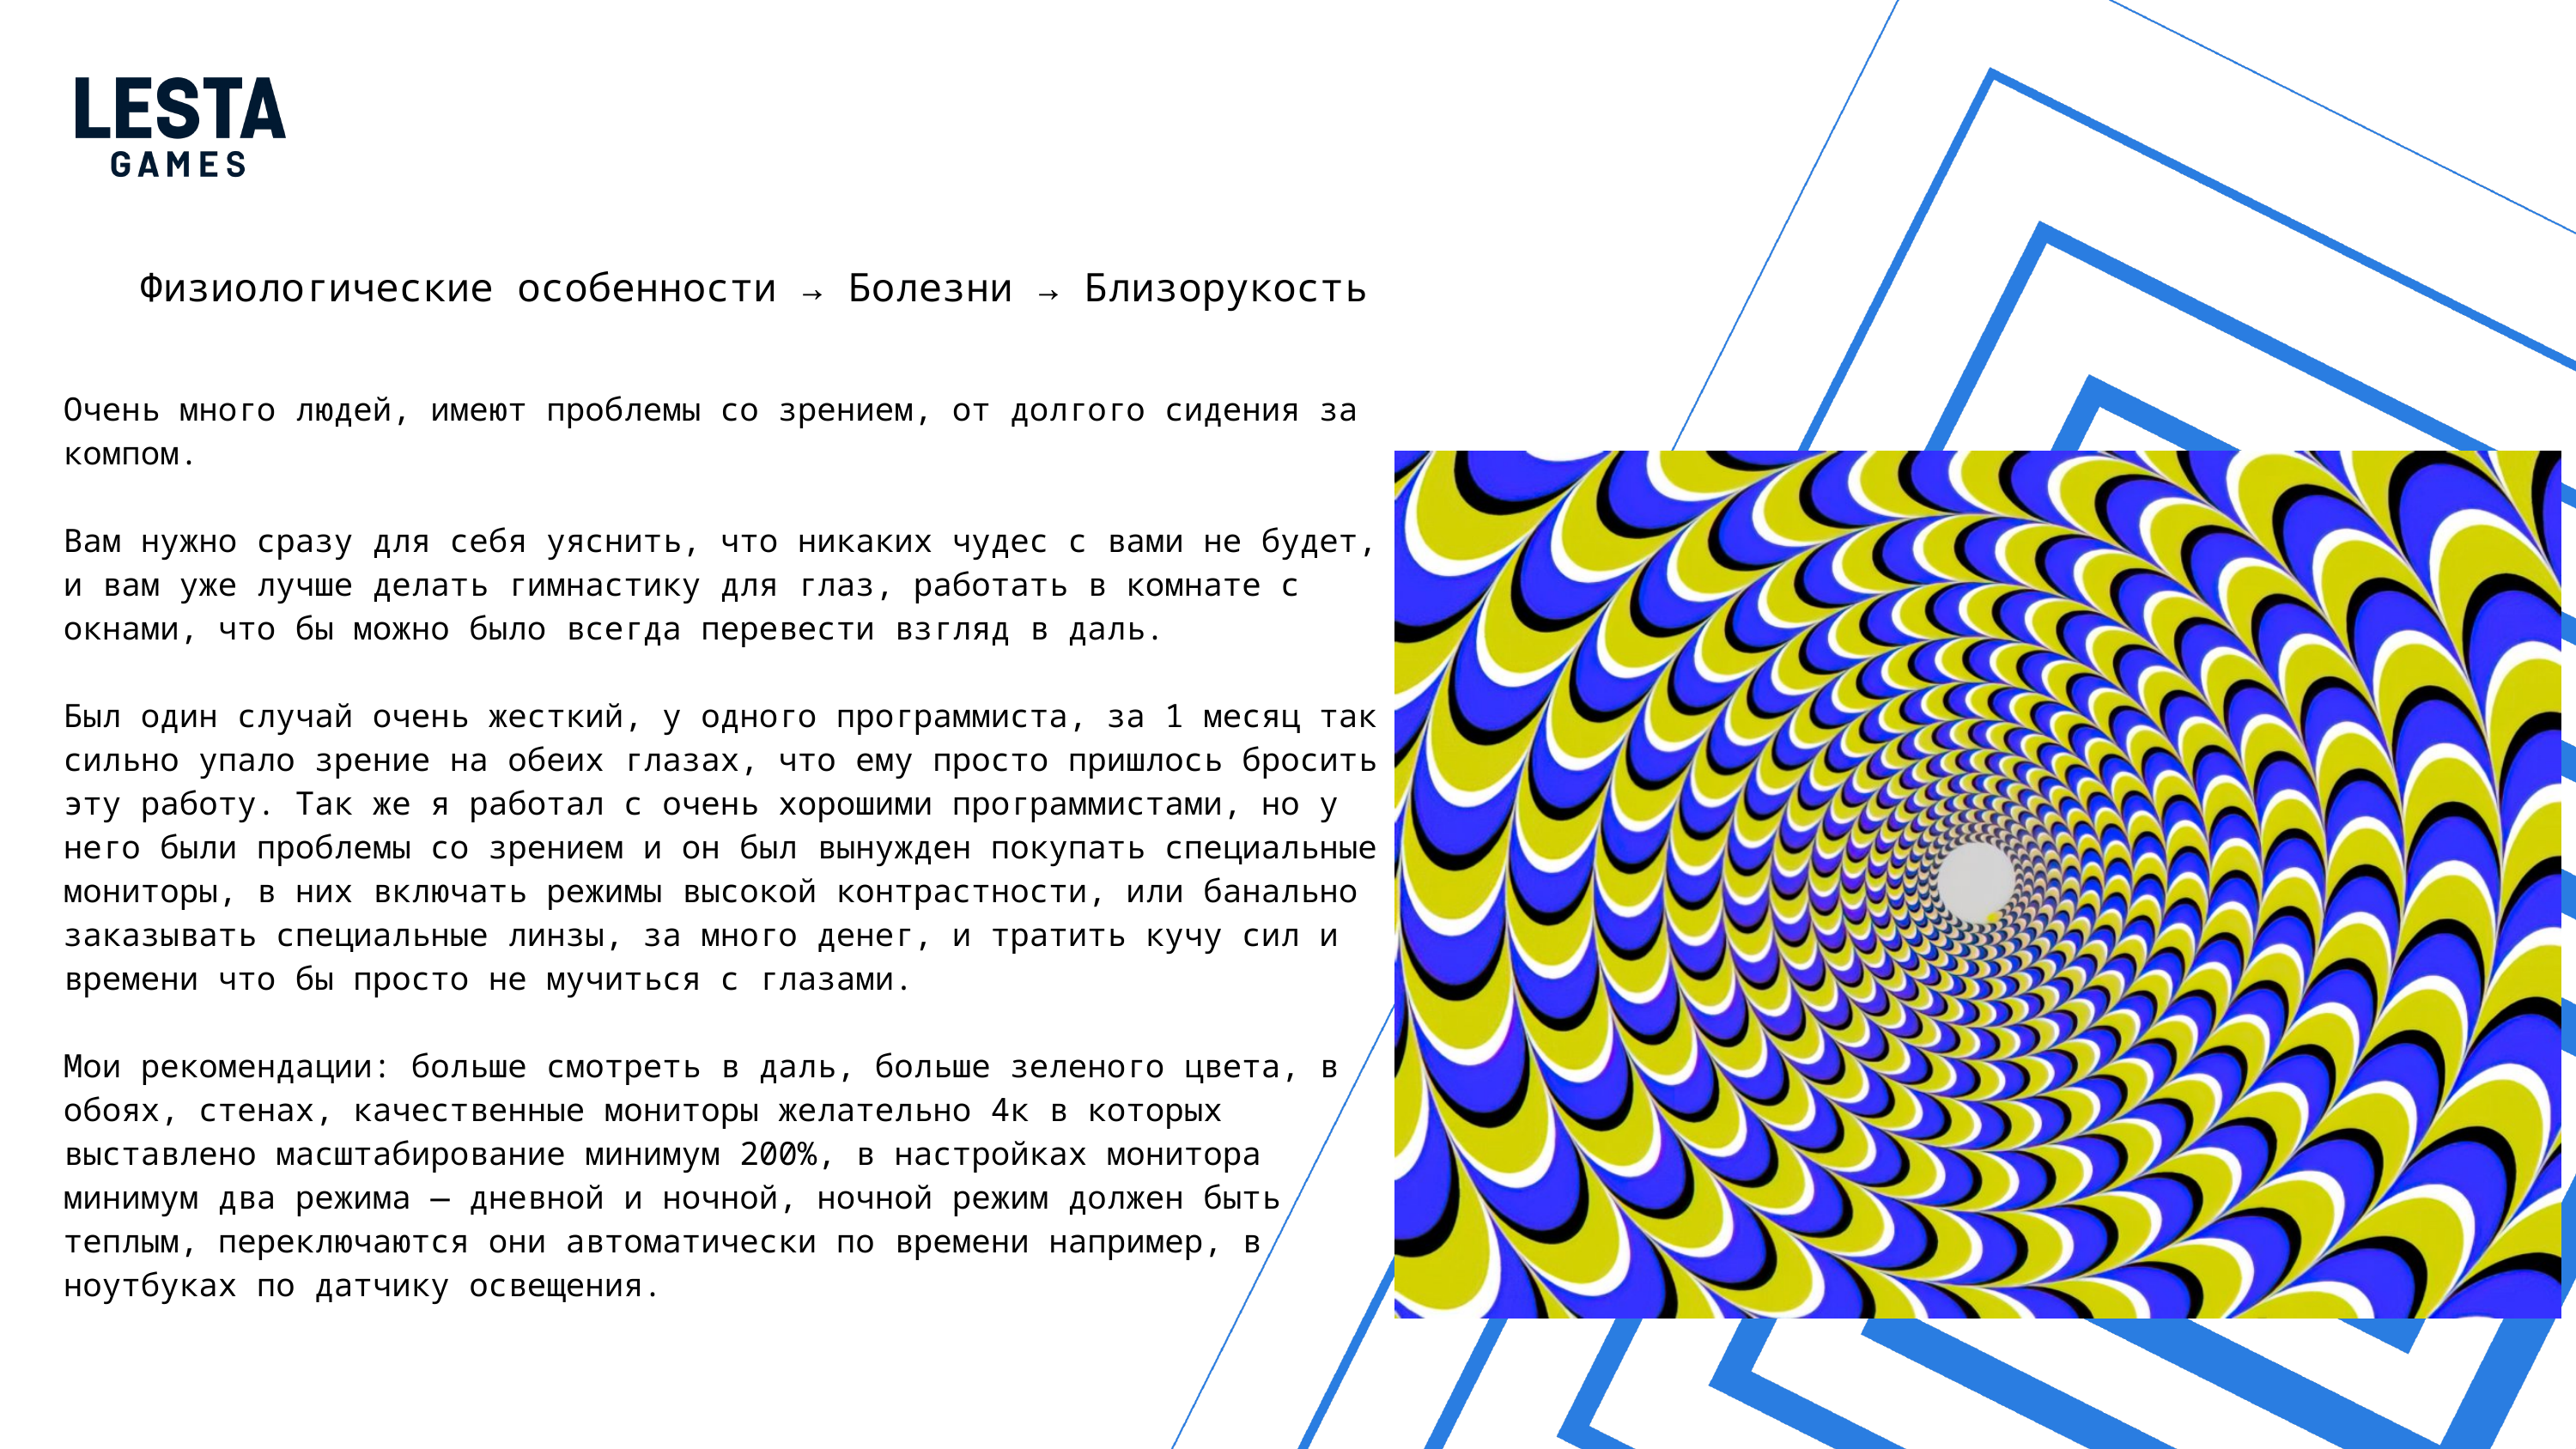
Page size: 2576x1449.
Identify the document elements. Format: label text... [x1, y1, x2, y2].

picture [76, 77, 286, 178]
picture [1100, 0, 2576, 1449]
text_box Физиологические особенности → Болезни → Близорукость [126, 253, 1404, 318]
text_box Очень много людей, имеют проблемы со зрением, от долгого сидения за компом. Вам нужно сразу для себя уяснить, что никаких чудес с вами не будет, и вам уже лучше делать гимнастику для глаз, работать в комнате с окнами, что бы можно было всегда перевести взгляд в даль. Был один случай очень жесткий, у одного программиста, за 1 месяц так сильно упало зрение на обеих глазах, что ему просто пришлось бросить эту работу. Так же я работал с очень хорошими программистами, но у него были проблемы со зрением и он был вынужден покупать специальные мониторы, в них включать режимы высокой контрастности, или банально заказывать специальные линзы, за много денег, и тратить кучу сил и времени что бы просто не мучиться с глазами. Мои рекомендации: больше смотреть в даль, больше зеленого цвета, в обоях, стенах, качественные мониторы желательно 4к в которых выставлено масштабирование минимум 200%, в настройках монитора минимум два режима — дневной и ночной, ночной режим должен быть теплым, переключаются они автоматически по времени например, в ноутбуках по датчику освещения. [51, 379, 1395, 1400]
